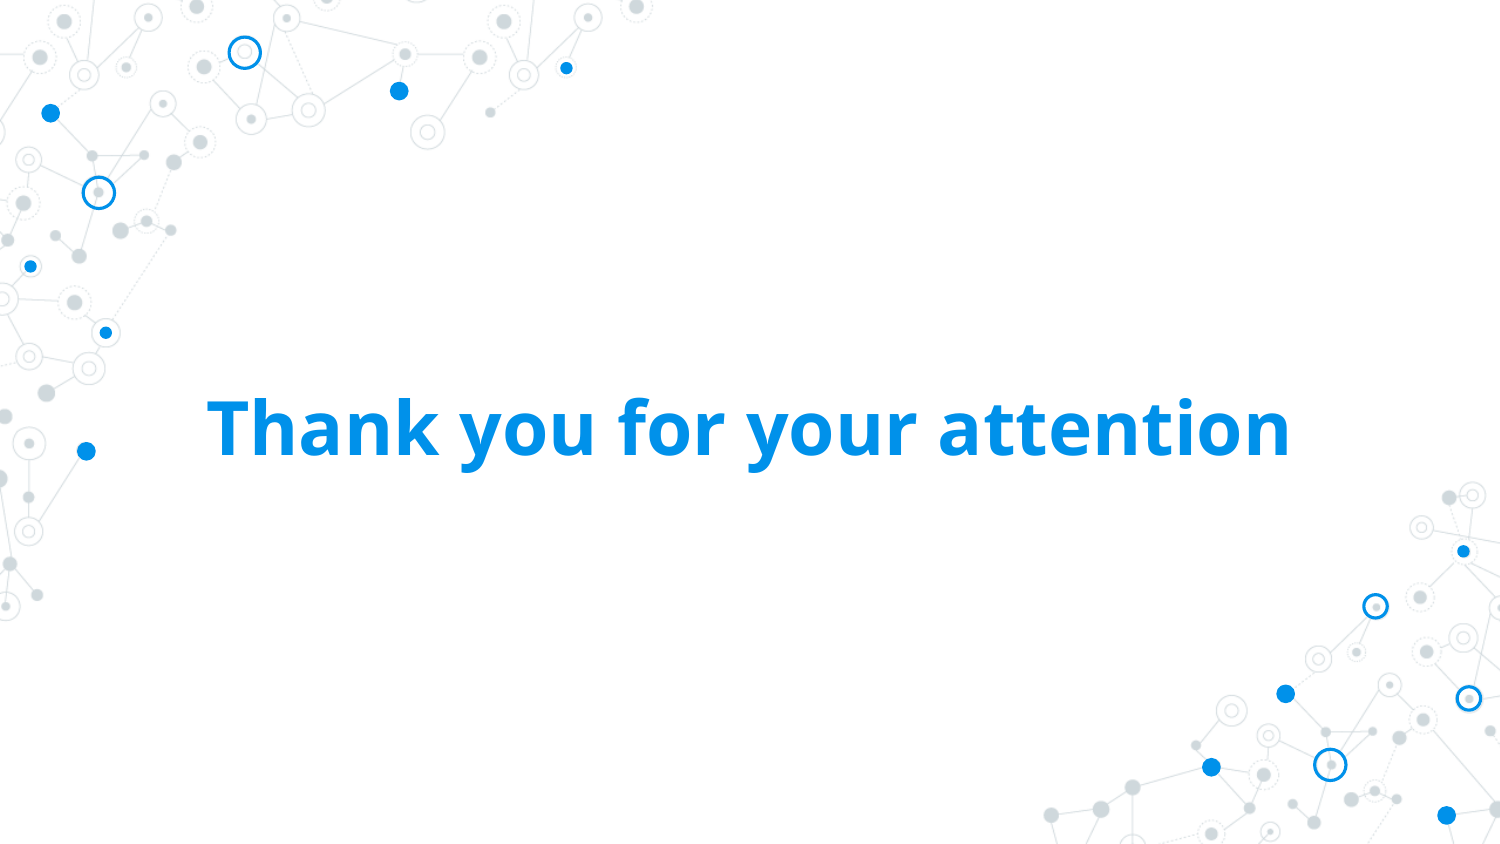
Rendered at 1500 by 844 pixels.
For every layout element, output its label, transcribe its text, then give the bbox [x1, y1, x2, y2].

picture [0, 478, 1500, 844]
text_box Thank you for your attention [0, 372, 1500, 478]
picture [0, 0, 1500, 372]
